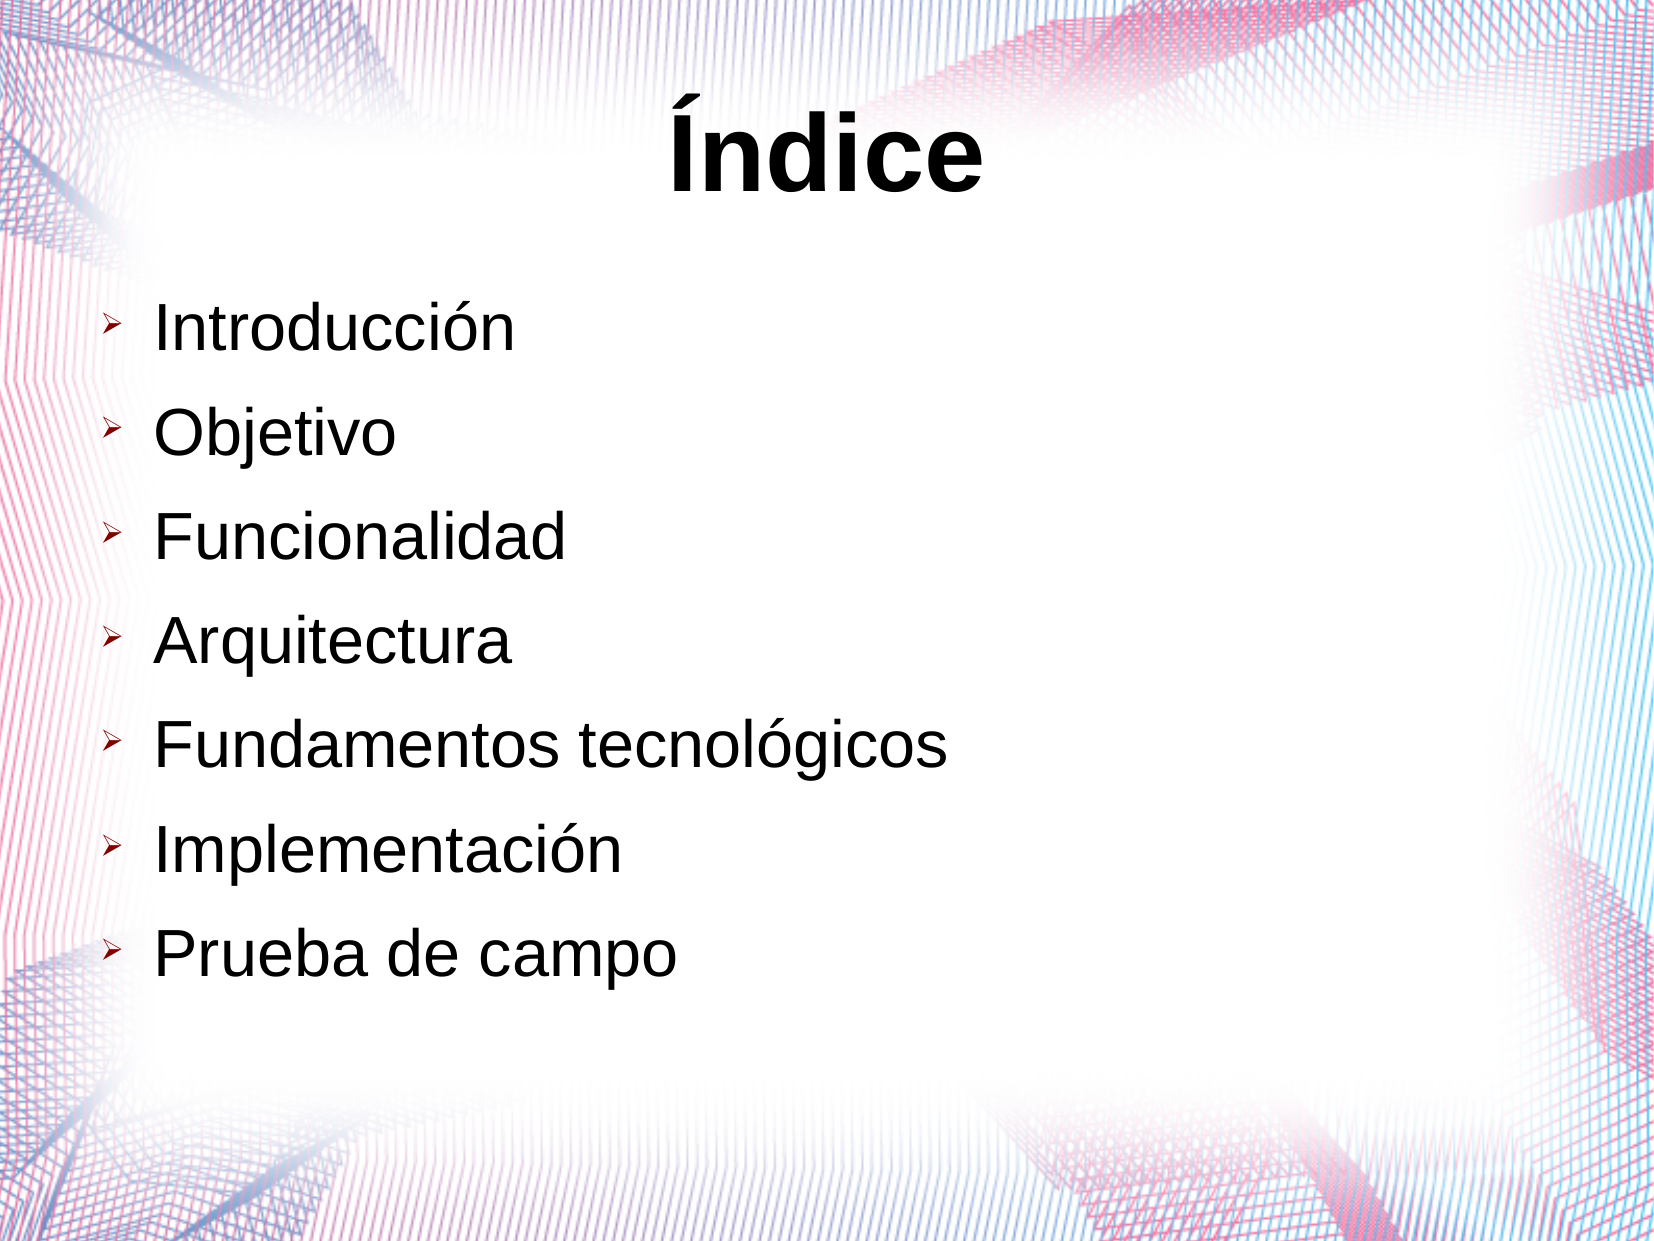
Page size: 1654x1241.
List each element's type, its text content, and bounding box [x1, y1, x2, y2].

picture [0, 0, 1654, 1241]
list Introducción Objetivo Funcionalidad Arquitectura Fundamentos tecnológicos Implementación Prueba de campo [82, 290, 1571, 1010]
title Índice [82, 91, 1571, 215]
